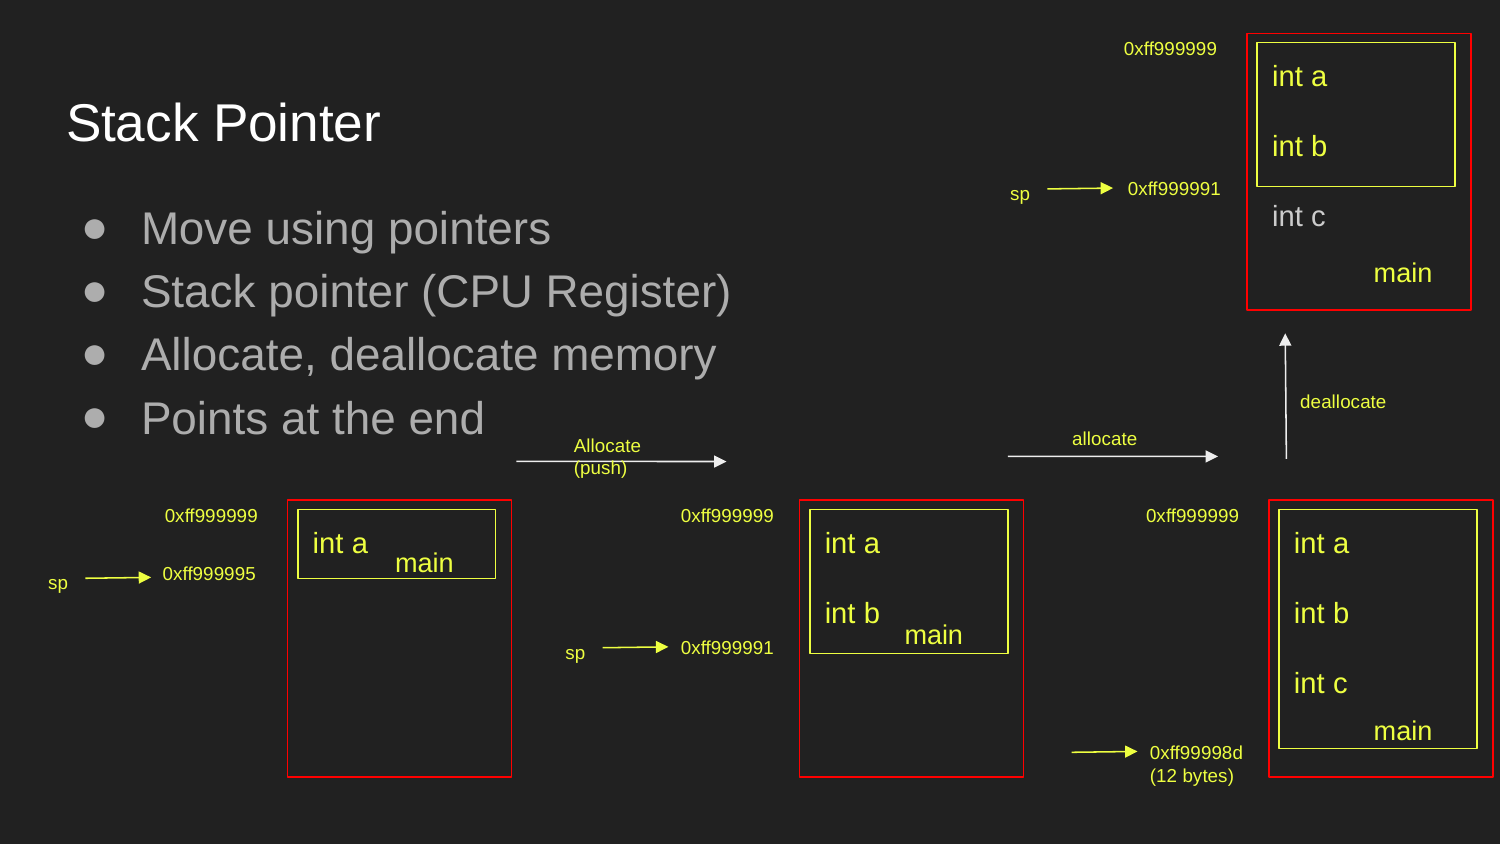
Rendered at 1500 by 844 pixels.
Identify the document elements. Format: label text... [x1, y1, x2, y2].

text_box sp [550, 625, 603, 670]
text_box 0xff99998d (12 bytes) [1134, 726, 1260, 771]
text_box 0xff999999 [665, 488, 791, 533]
text_box int a int b [809, 509, 1008, 654]
title Stack Pointer [51, 72, 517, 167]
text_box allocate [1057, 412, 1182, 457]
text_box deallocate [1285, 374, 1411, 419]
text_box 0xff999991 [1113, 161, 1238, 206]
text_box main [1358, 240, 1484, 294]
list Move using pointers Stack pointer (CPU Register) Allocate, deallocate memory Points at the end [51, 175, 770, 438]
text_box main [889, 602, 1015, 656]
text_box int a int b int c [1257, 42, 1456, 187]
text_box 0xff999991 [665, 621, 791, 666]
text_box int a [297, 509, 496, 579]
text_box sp [995, 166, 1048, 211]
text_box main [380, 530, 505, 584]
text_box int a int b int c [1279, 509, 1477, 749]
text_box 0xff999999 [1108, 21, 1234, 67]
text_box Allocate (push) [559, 418, 684, 463]
text_box 0xff999999 [1130, 488, 1256, 534]
text_box main [1358, 697, 1484, 751]
text_box 0xff999999 [149, 488, 275, 534]
text_box sp [33, 556, 86, 601]
text_box 0xff999995 [147, 546, 273, 591]
